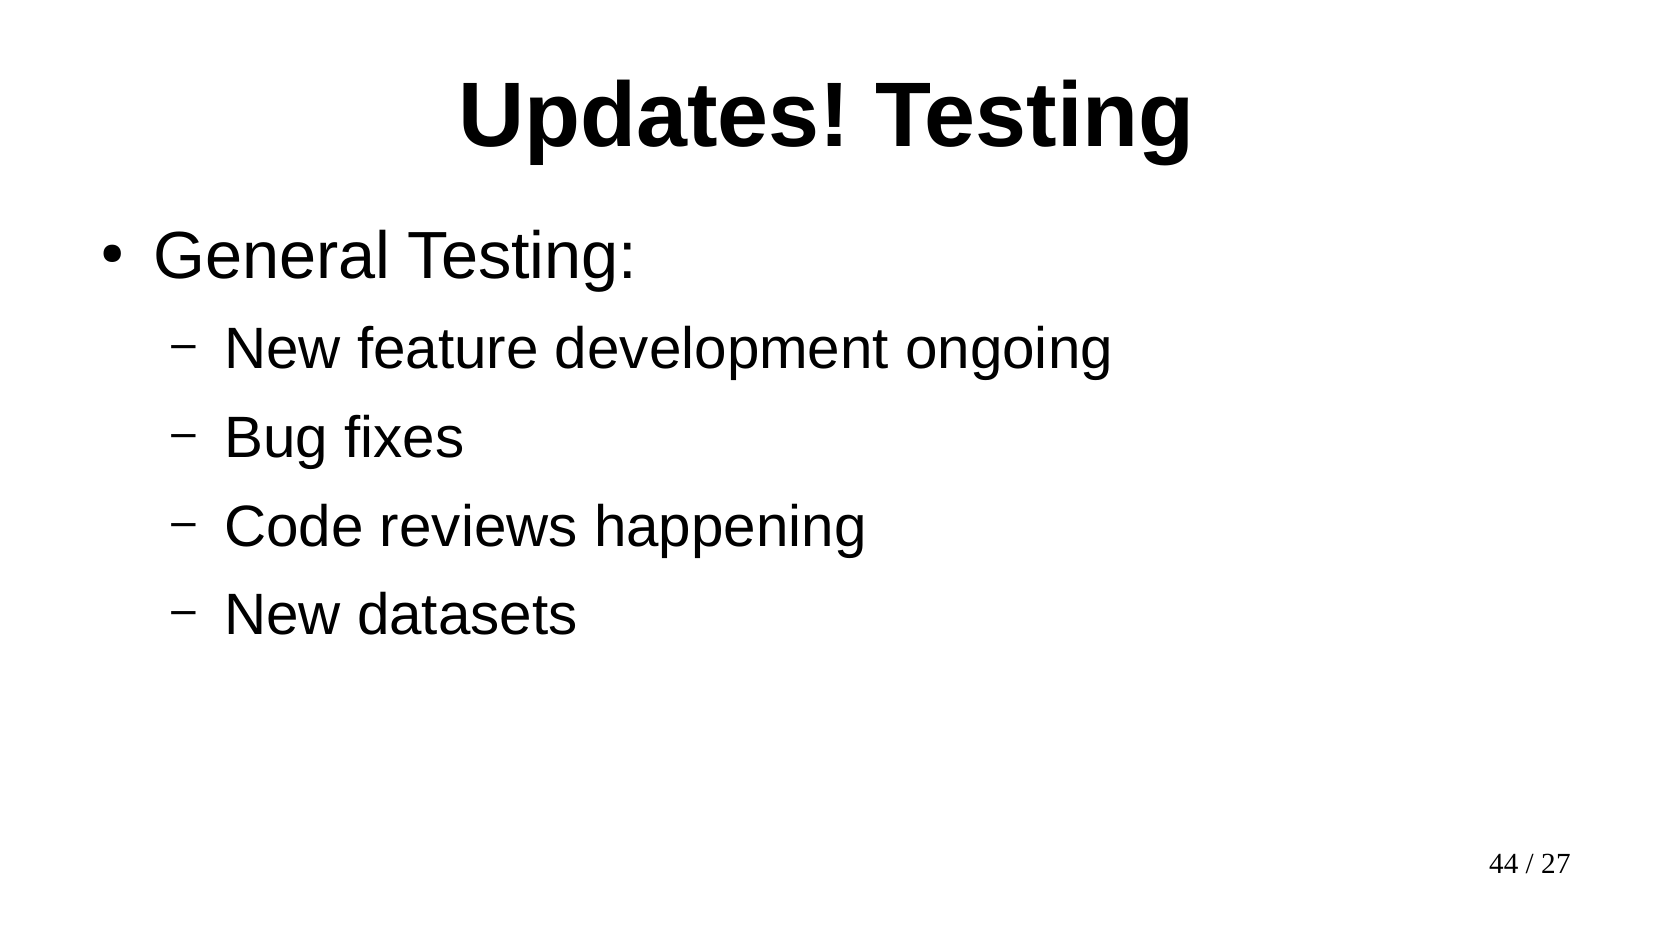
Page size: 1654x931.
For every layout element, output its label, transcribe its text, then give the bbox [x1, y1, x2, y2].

list General Testing: New feature development ongoing Bug fixes Code reviews happening New datasets [82, 217, 1571, 758]
title Updates! Testing [82, 37, 1571, 193]
